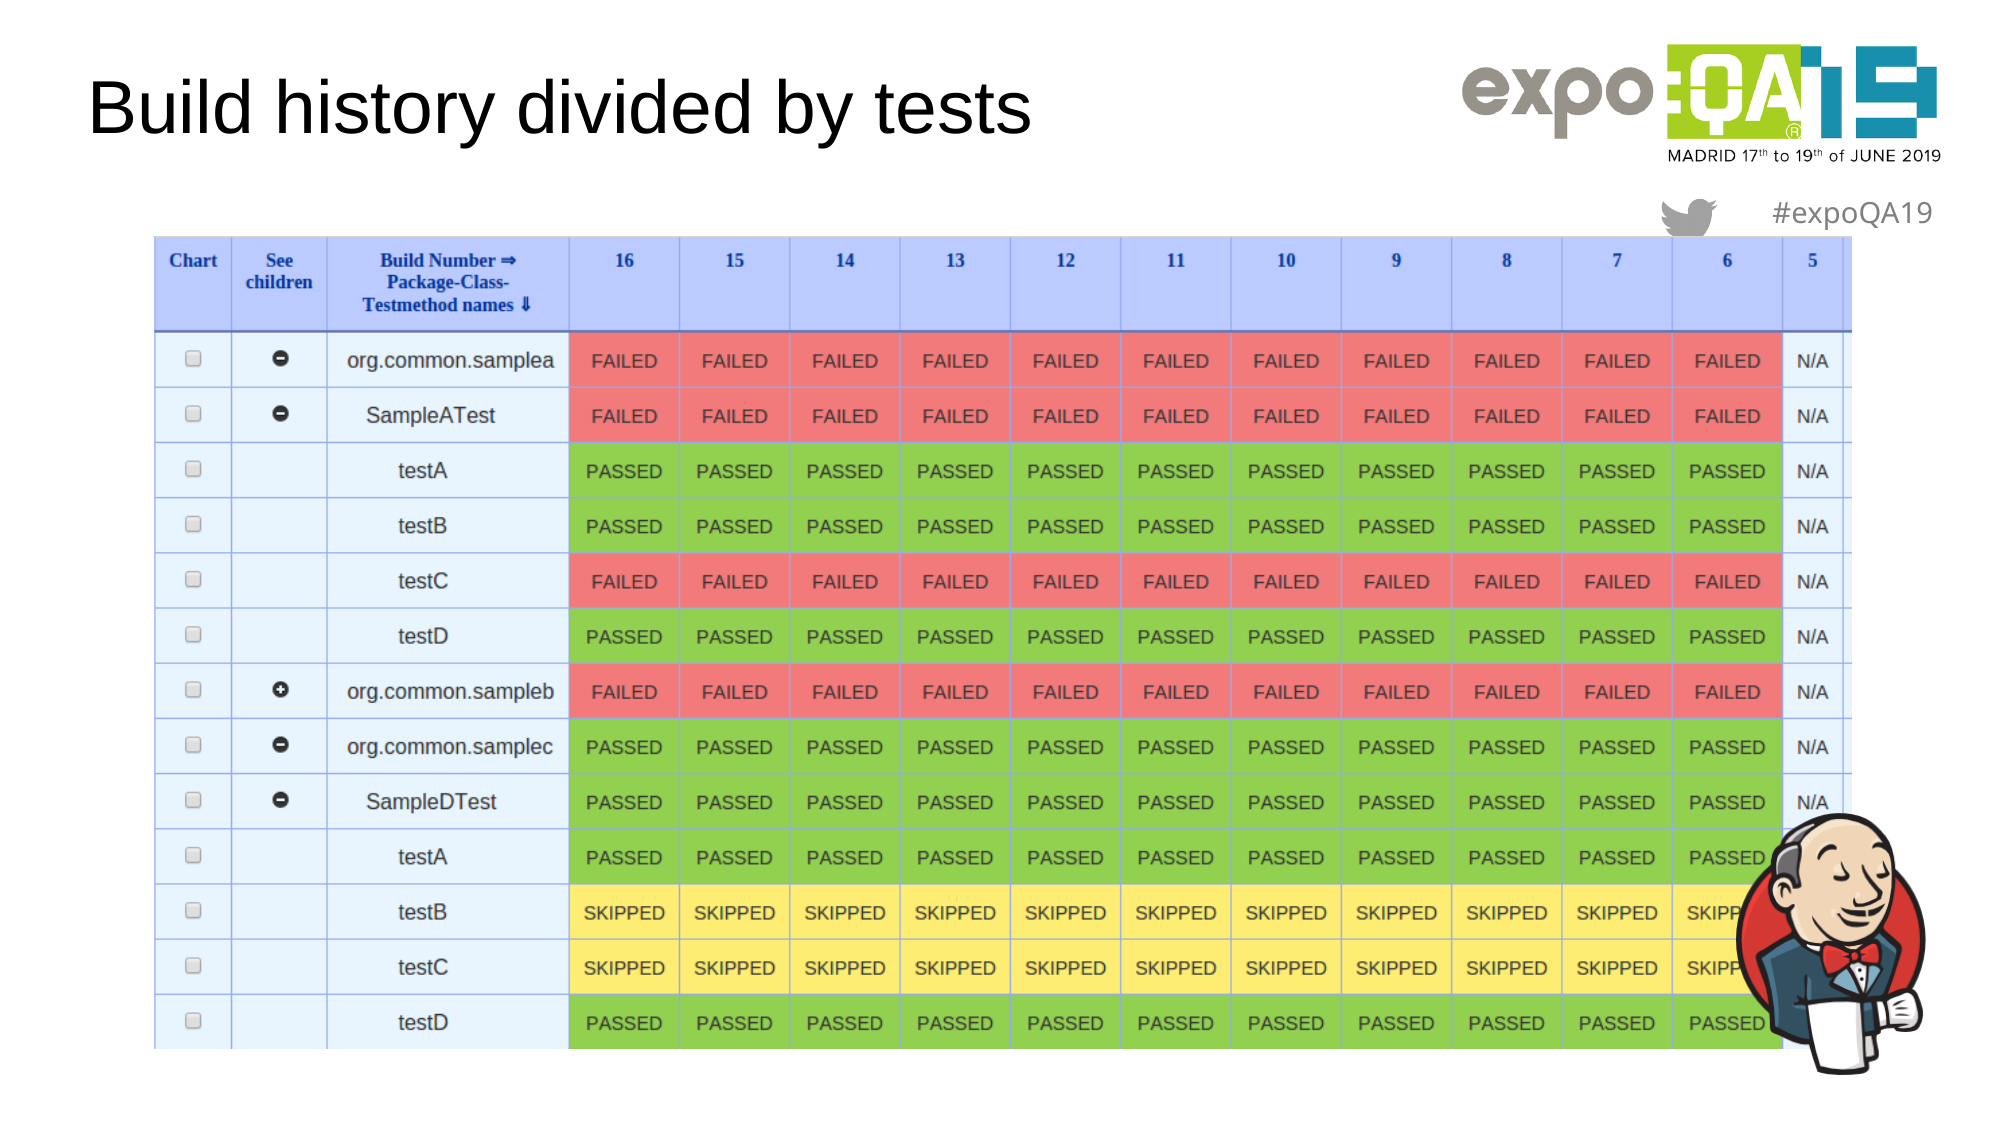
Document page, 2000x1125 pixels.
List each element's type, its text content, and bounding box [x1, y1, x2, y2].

title Build history divided by tests [72, 54, 1277, 164]
picture [1429, 37, 1948, 165]
picture [153, 193, 1926, 1075]
